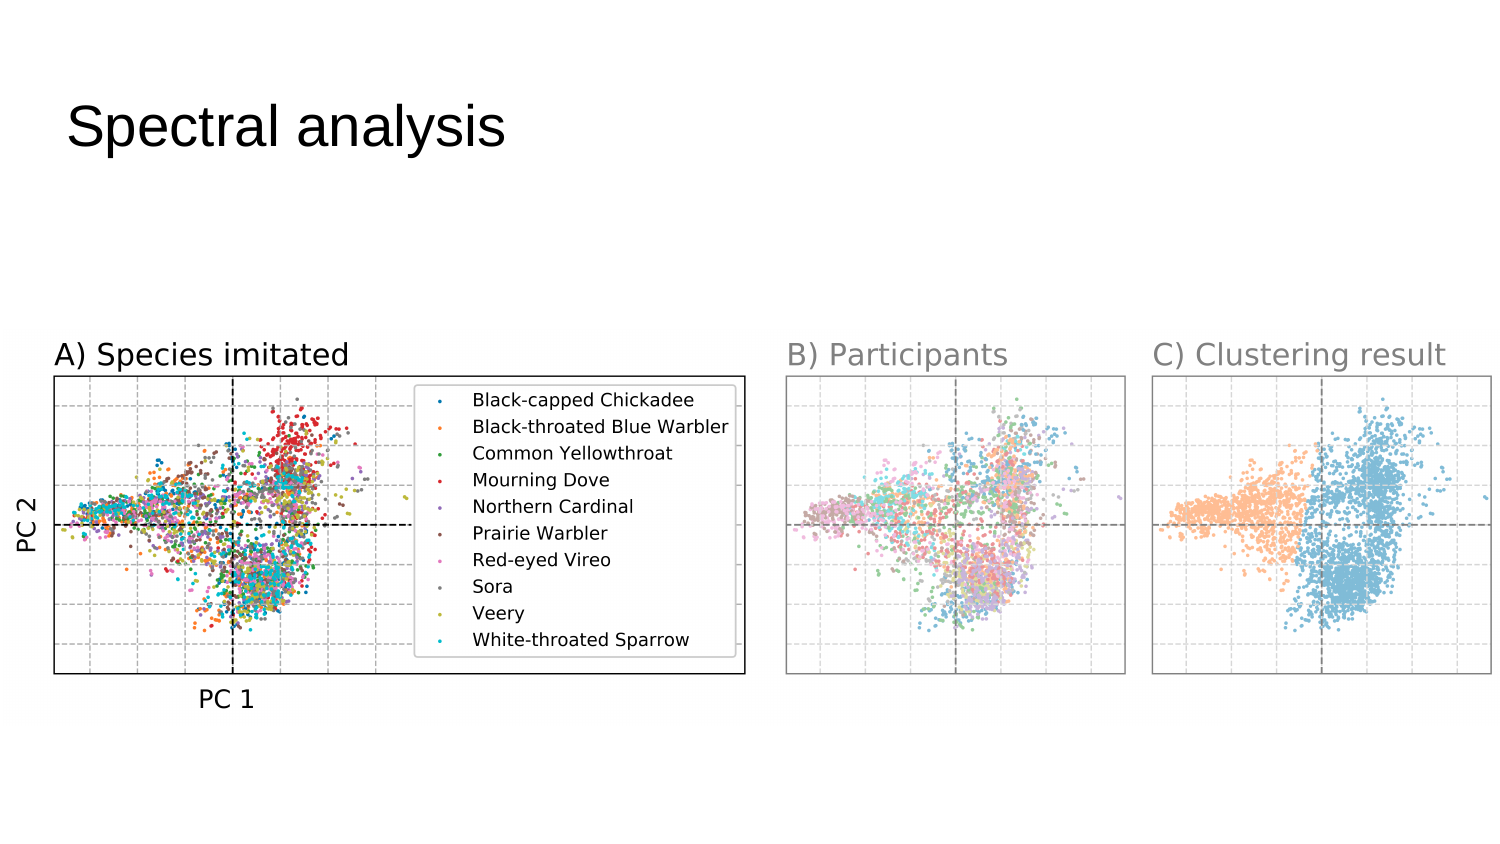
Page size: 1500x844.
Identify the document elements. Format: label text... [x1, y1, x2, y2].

picture [3, 329, 767, 726]
title Spectral analysis [51, 72, 1449, 167]
text_box [767, 329, 1500, 733]
